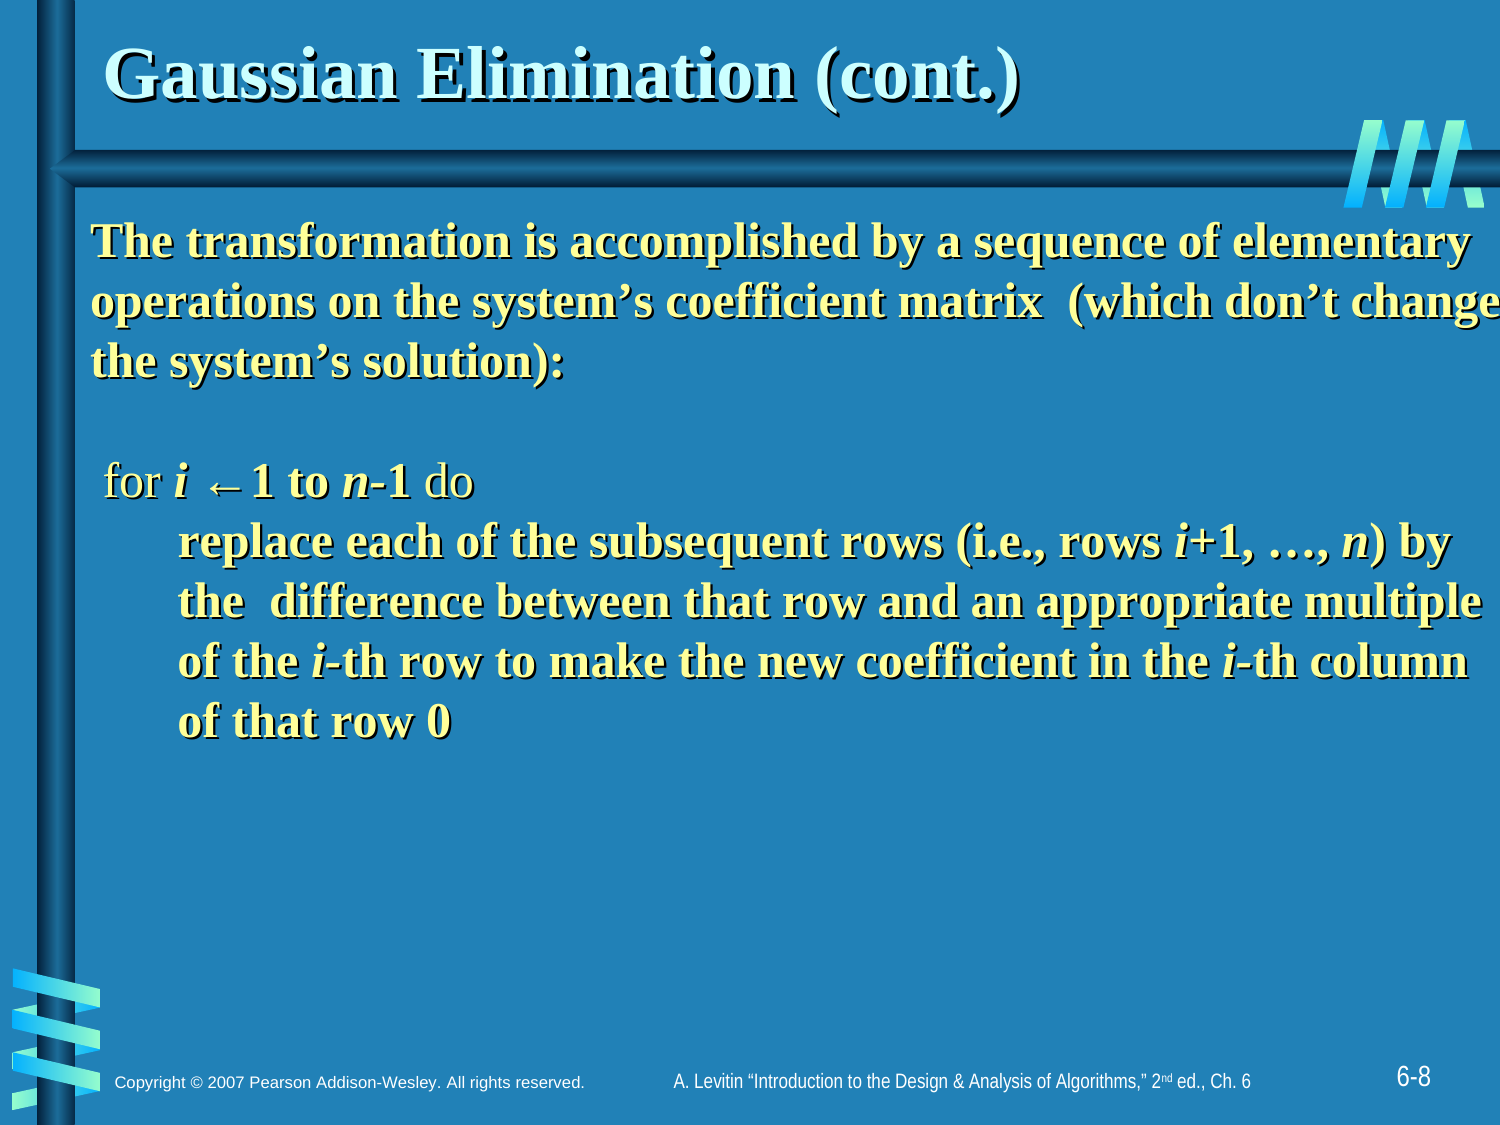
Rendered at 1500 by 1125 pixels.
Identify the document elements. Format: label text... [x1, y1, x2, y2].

list The transformation is accomplished by a sequence of elementary operations on the system’s coefficient matrix (which don’t change the system’s solution): for i ←1 to n-1 do replace each of the subsequent rows (i.e., rows i+1, …, n) by the difference between that row and an appropriate multiple of the i-th row to make the new coefficient in the i-th column of that row 0 [74, 199, 1500, 1125]
title Gaussian Elimination (cont.) [87, 24, 1388, 113]
